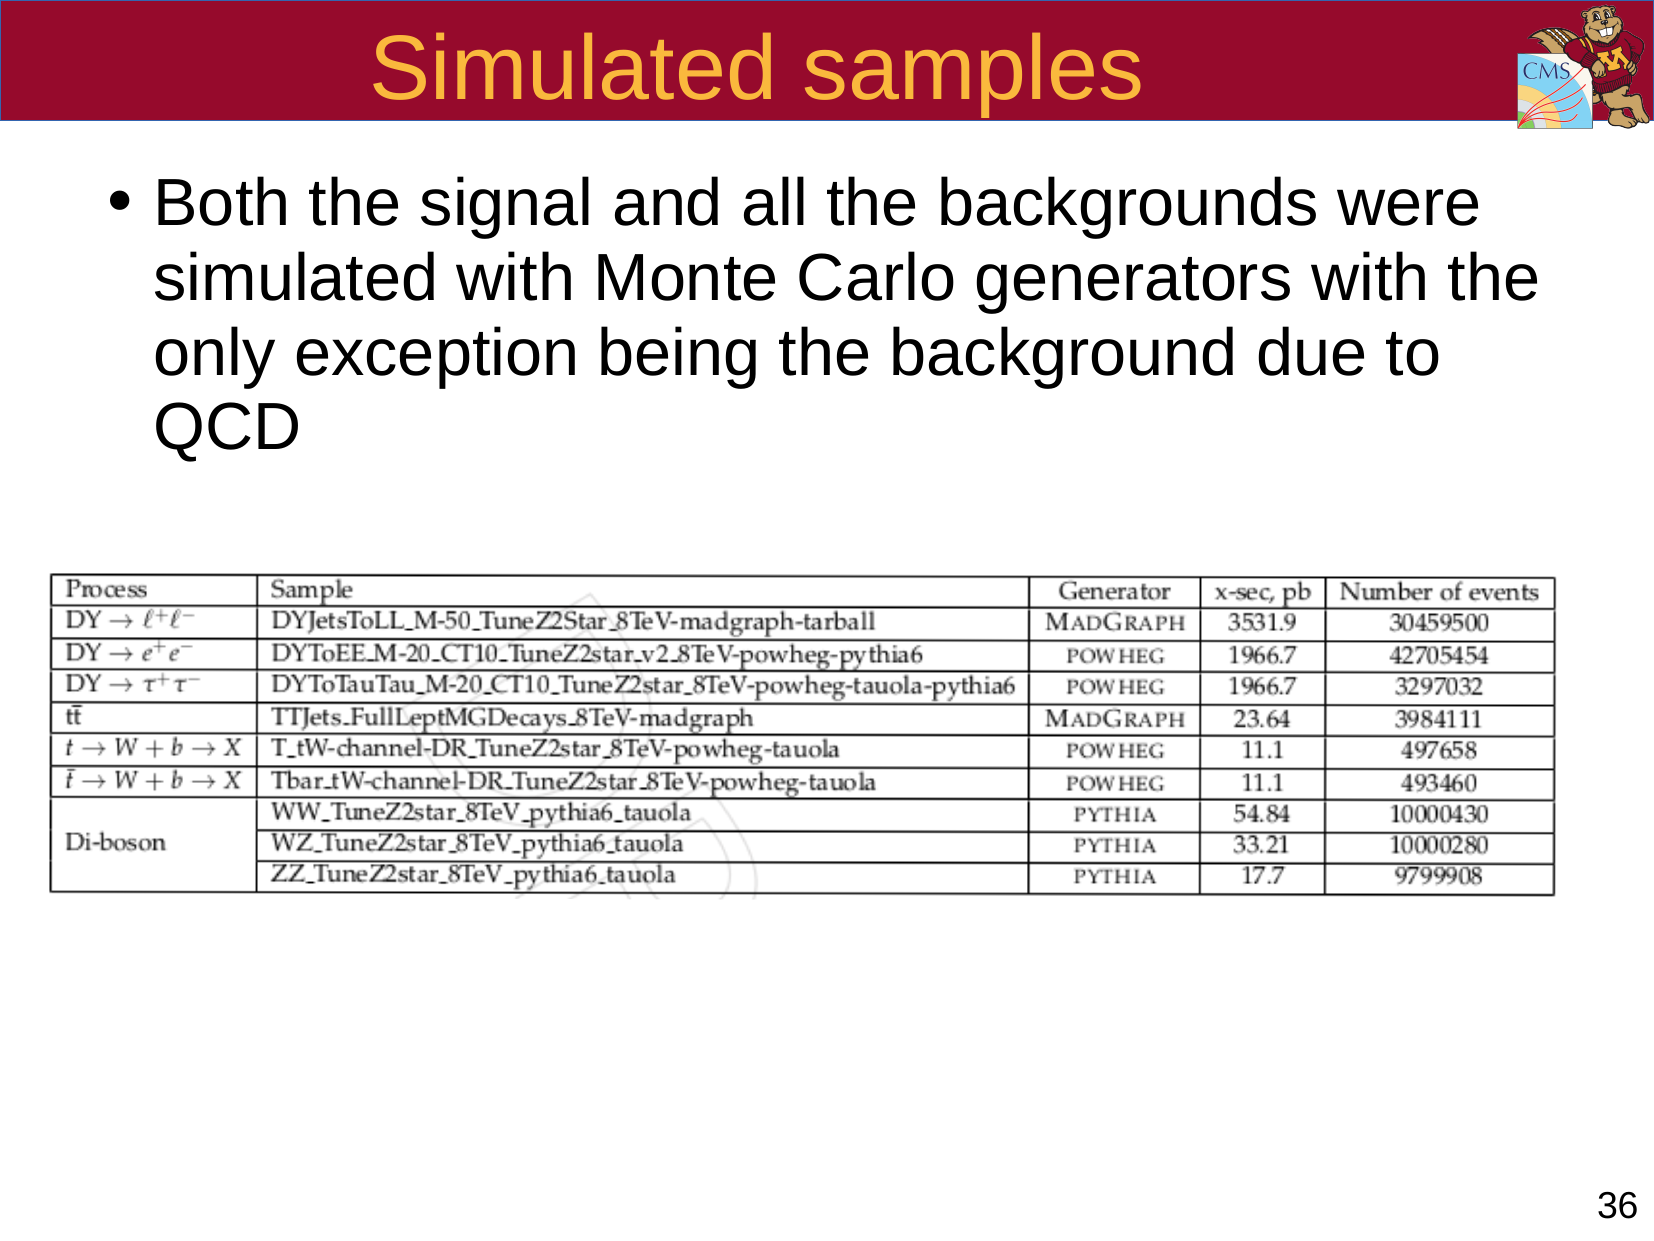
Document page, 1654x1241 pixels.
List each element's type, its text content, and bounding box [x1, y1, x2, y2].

picture [1515, 0, 1652, 135]
list Both the signal and all the backgrounds were simulated with Monte Carlo generators with the only exception being the background due to QCD [82, 165, 1571, 509]
picture [45, 570, 1559, 901]
title Simulated samples [0, 15, 1516, 121]
